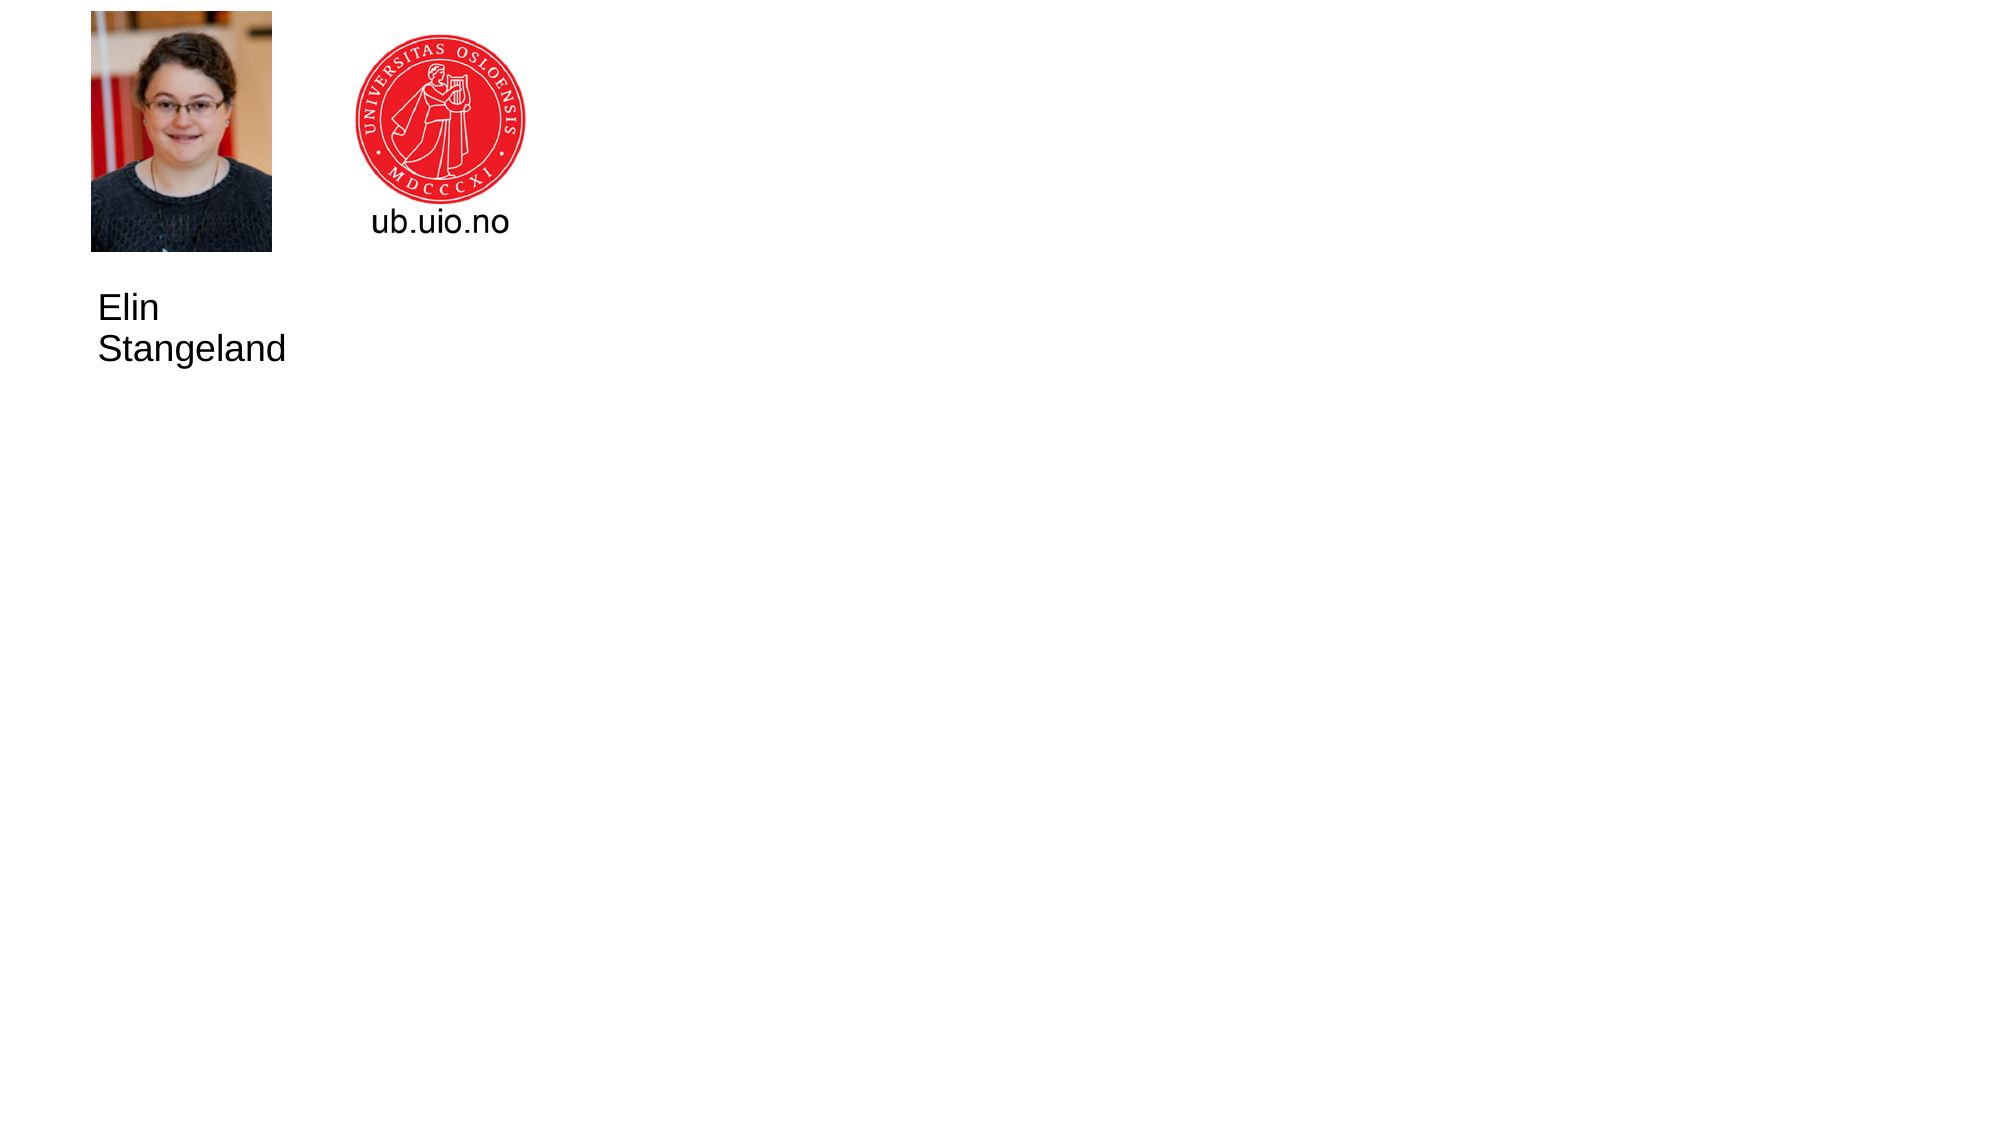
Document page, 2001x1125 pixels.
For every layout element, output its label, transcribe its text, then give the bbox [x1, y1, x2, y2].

picture [91, 11, 272, 252]
picture [336, 29, 544, 237]
text_box Elin Stangeland [82, 278, 319, 420]
